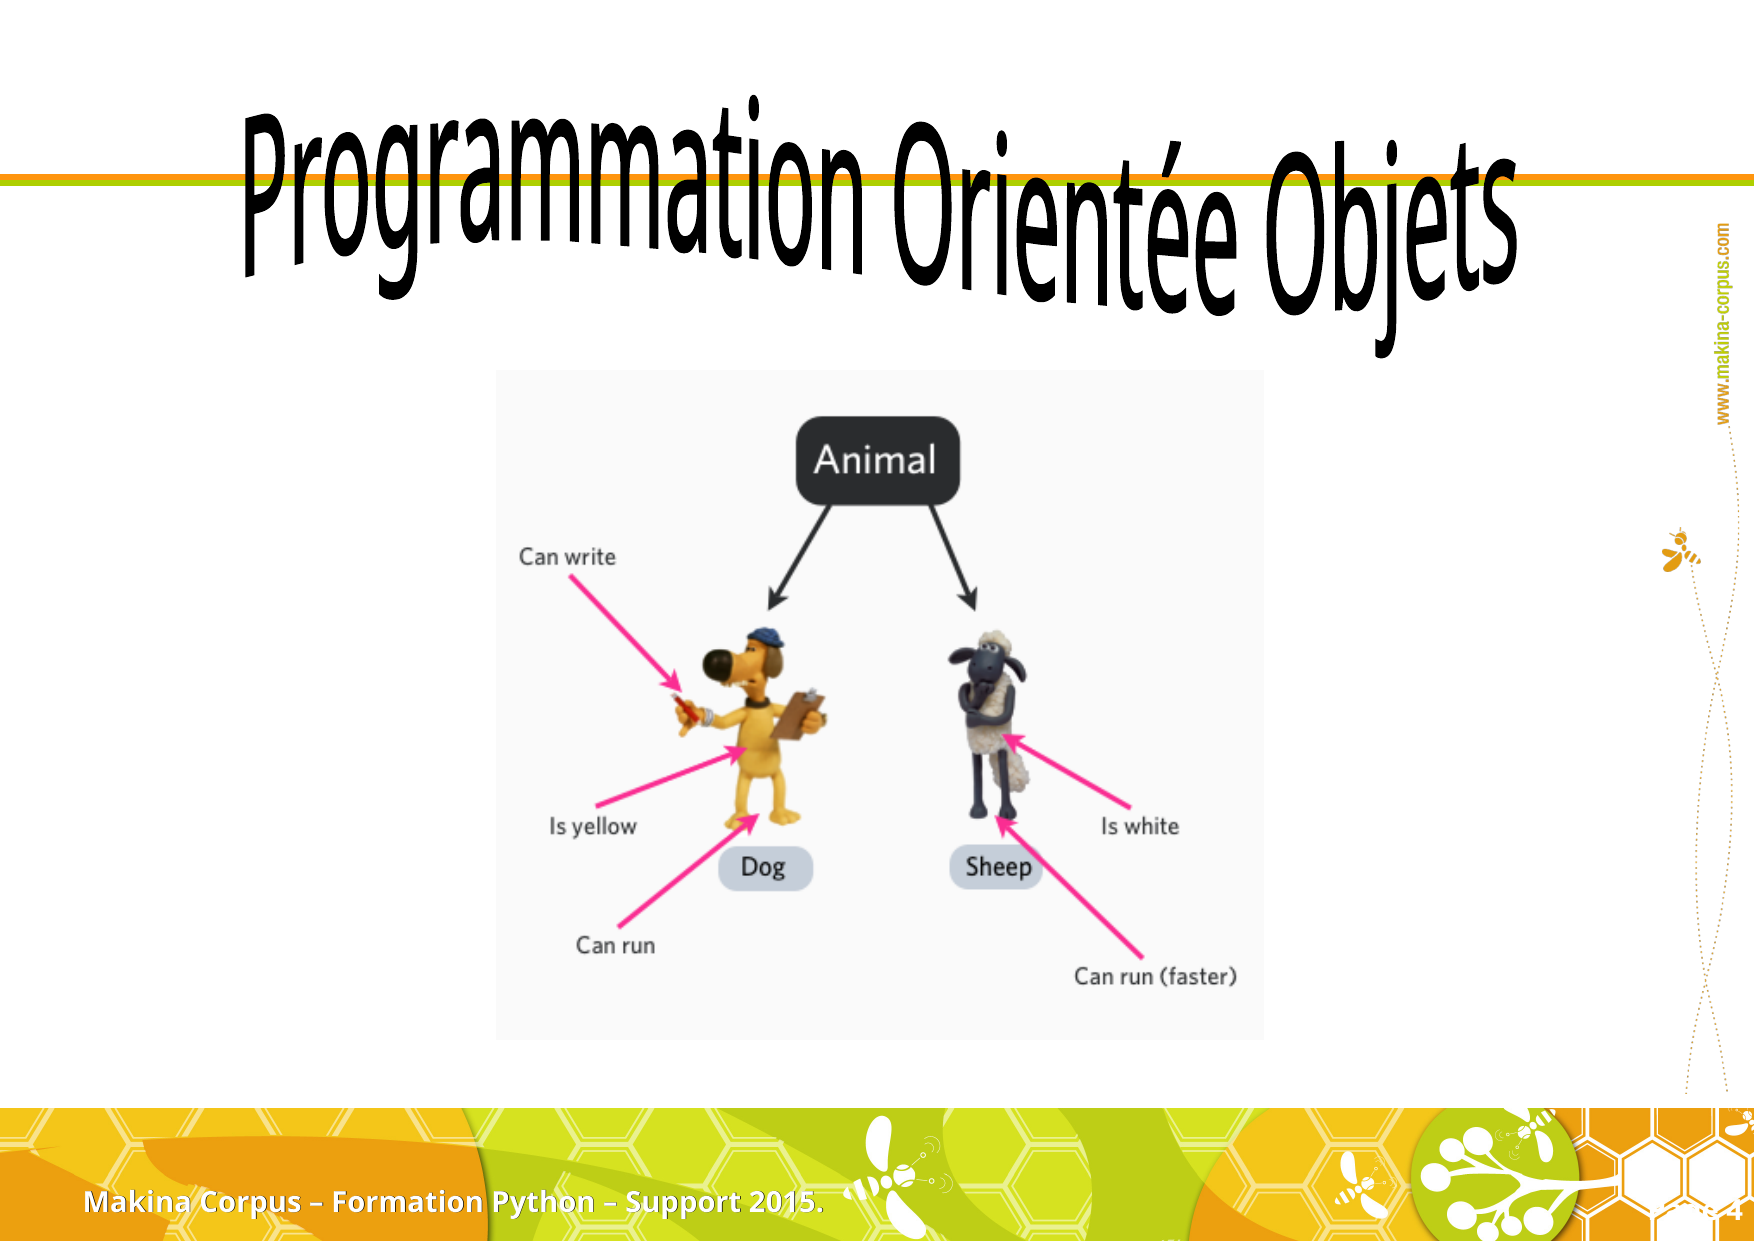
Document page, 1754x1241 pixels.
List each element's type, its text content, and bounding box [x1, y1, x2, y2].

text_box Programmation Orientée Objets [376, 125, 417, 299]
picture [1639, 203, 1754, 1093]
text_box Programmation Orientée Objets [461, 119, 499, 243]
text_box Programmation Orientée Objets [1067, 183, 1107, 306]
text_box Programmation Orientée Objets [295, 138, 322, 265]
text_box Programmation Orientée Objets [592, 123, 658, 249]
text_box Programmation Orientée Objets [325, 132, 368, 256]
text_box Programmation Orientée Objets [895, 122, 951, 285]
text_box Programmation Orientée Objets [1196, 192, 1236, 316]
text_box Programmation Orientée Objets [431, 120, 458, 243]
text_box Programmation Orientée Objets [1162, 141, 1181, 177]
text_box Programmation Orientée Objets [1017, 178, 1057, 302]
text_box Programmation Orientée Objets [769, 142, 812, 266]
text_box Programmation Orientée Objets [1335, 141, 1377, 311]
picture [496, 370, 1264, 1040]
text_box Programmation Orientée Objets [750, 139, 758, 259]
text_box Programmation Orientée Objets [668, 130, 706, 253]
text_box Programmation Orientée Objets [1376, 184, 1396, 358]
text_box Programmation Orientée Objets [1267, 152, 1324, 315]
text_box Programmation Orientée Objets [1407, 177, 1446, 300]
text_box Programmation Orientée Objets [1114, 161, 1142, 310]
picture [0, 1108, 1754, 1241]
text_box Programmation Orientée Objets [1451, 143, 1479, 291]
text_box Programmation Orientée Objets [963, 170, 990, 290]
text_box Programmation Orientée Objets [998, 174, 1006, 295]
text_box Programmation Orientée Objets [1148, 189, 1188, 313]
text_box Programmation Orientée Objets [246, 114, 284, 277]
text_box Programmation Orientée Objets [512, 119, 579, 242]
text_box Programmation Orientée Objets [1484, 159, 1516, 284]
text_box Programmation Orientée Objets [713, 108, 741, 258]
text_box Programmation Orientée Objets [822, 149, 862, 274]
